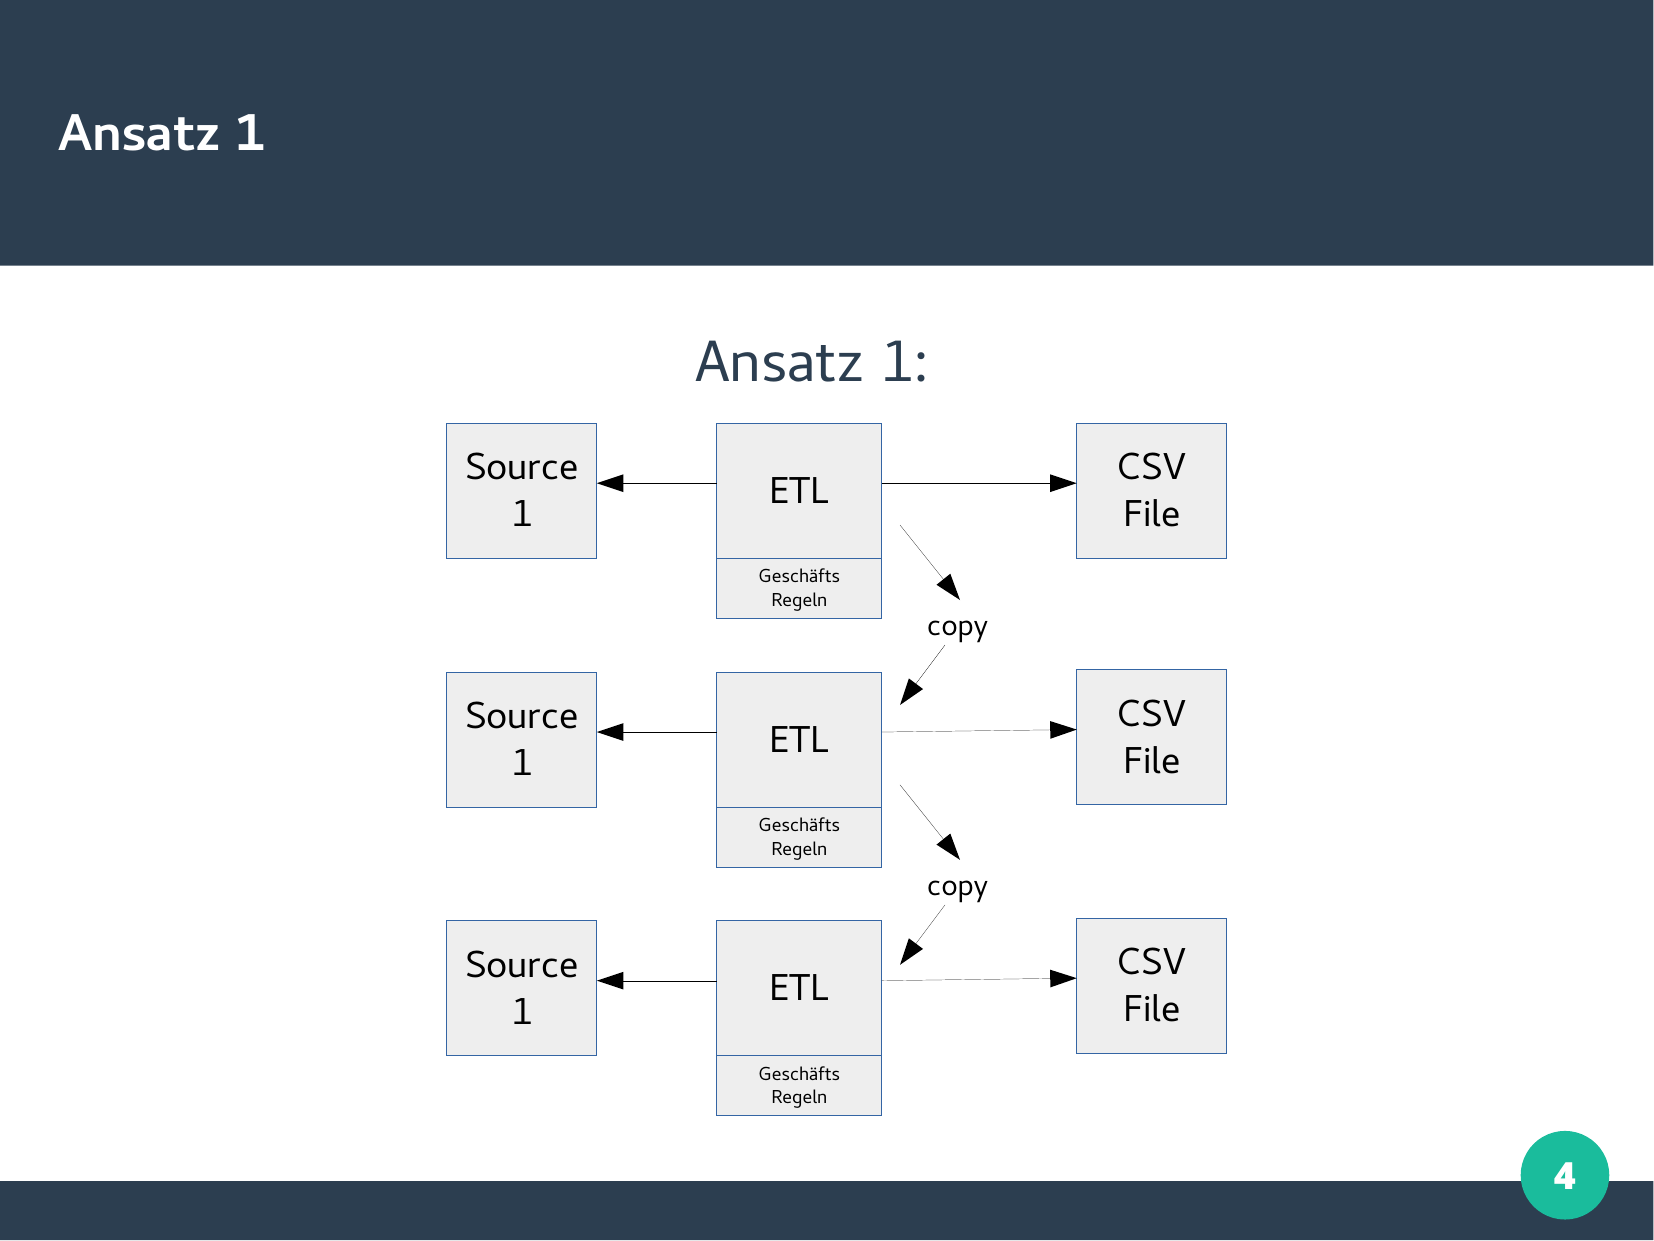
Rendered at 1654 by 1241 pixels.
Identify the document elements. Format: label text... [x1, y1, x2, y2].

title Ansatz 1 [59, 59, 1595, 207]
text_box Geschäfts Regeln [716, 558, 882, 619]
text_box CSV File [1076, 669, 1227, 805]
text_box ETL [716, 920, 882, 1055]
text_box Source 1 [446, 423, 597, 559]
text_box Source 1 [446, 920, 597, 1056]
text_box Geschäfts Regeln [716, 1055, 882, 1116]
subtitle Ansatz 1: [59, 324, 1565, 1093]
text_box ETL [716, 672, 882, 807]
text_box ETL [716, 423, 882, 558]
text_box copy [912, 600, 1033, 661]
text_box CSV File [1076, 423, 1227, 559]
text_box Source 1 [446, 672, 597, 808]
text_box Geschäfts Regeln [716, 807, 882, 868]
text_box copy [912, 859, 1033, 920]
text_box CSV File [1076, 918, 1227, 1054]
